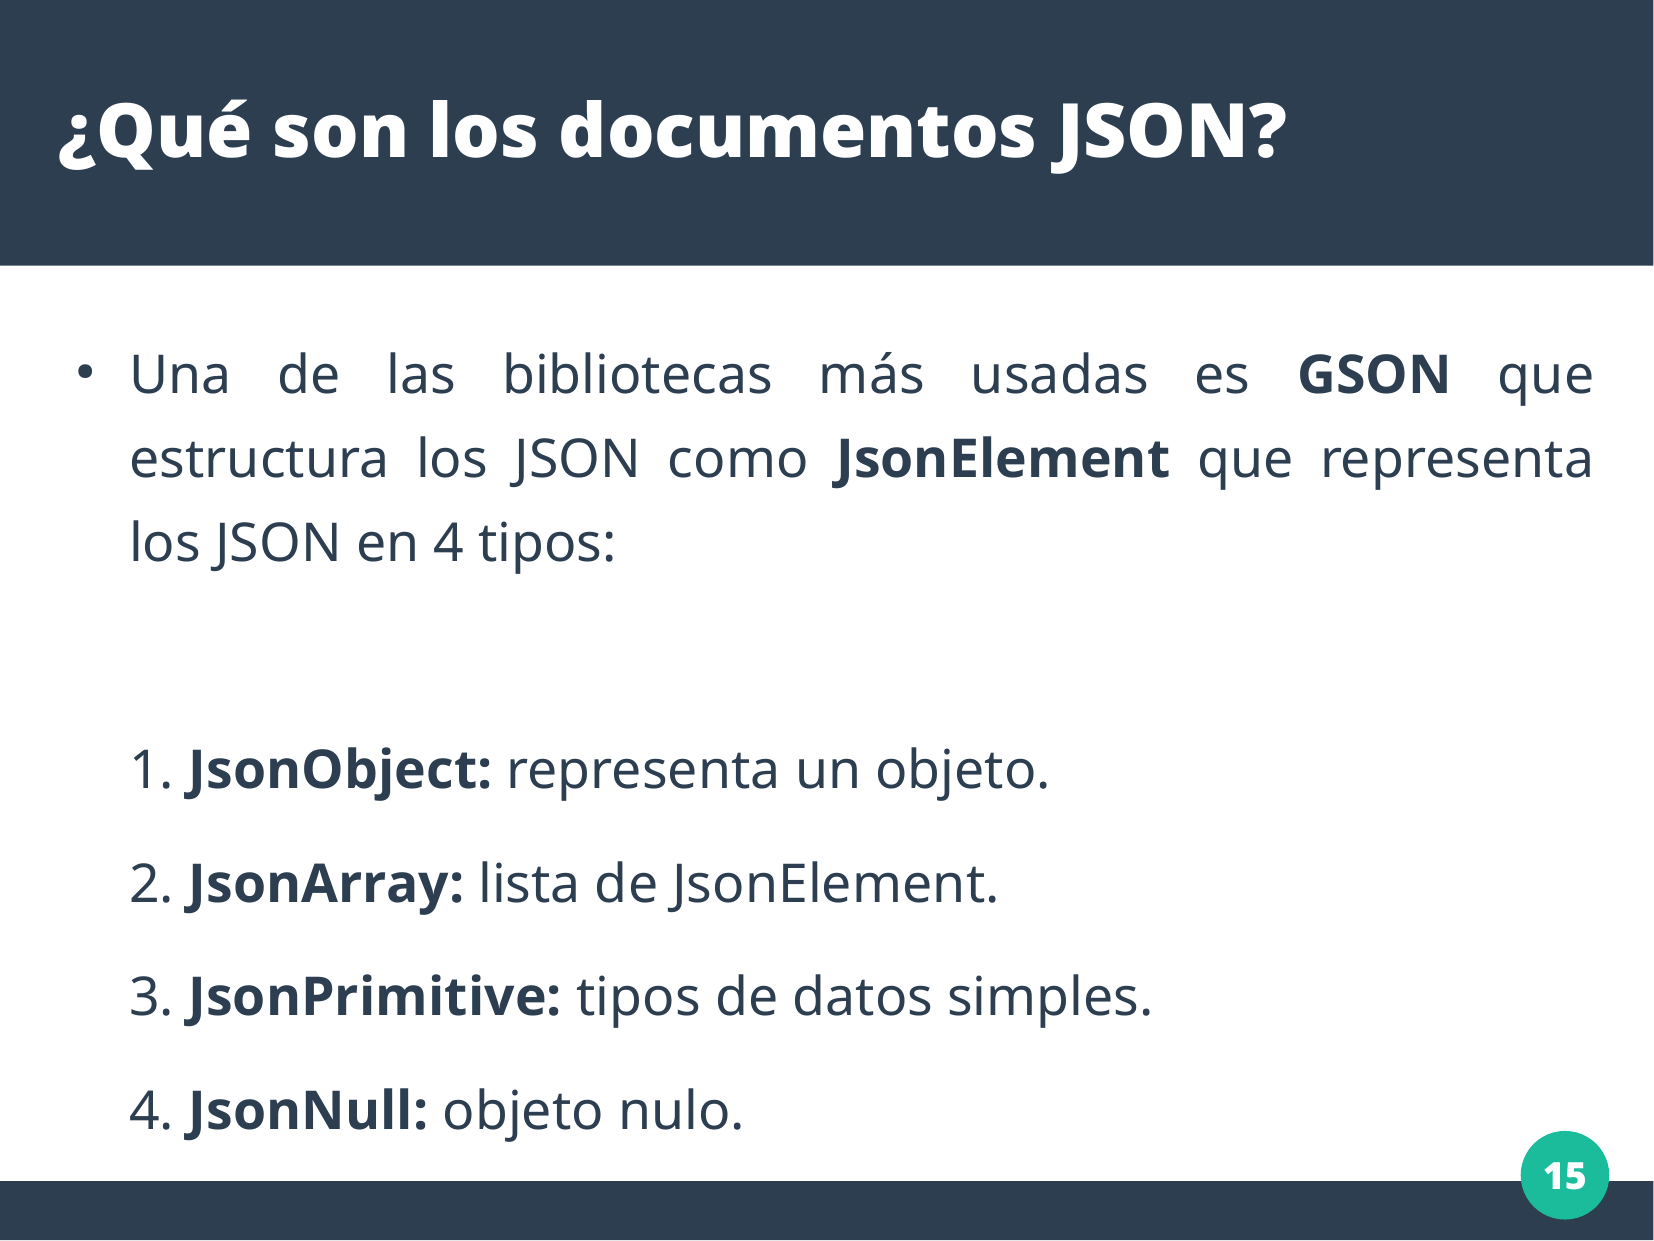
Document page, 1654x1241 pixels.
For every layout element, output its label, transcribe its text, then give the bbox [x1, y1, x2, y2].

list Una de las bibliotecas más usadas es GSON que estructura los JSON como JsonElement que representa los JSON en 4 tipos: 1. JsonObject: representa un objeto. 2. JsonArray: lista de JsonElement. 3. JsonPrimitive: tipos de datos simples. 4. JsonNull: objeto nulo. [59, 324, 1595, 1152]
title ¿Qué son los documentos JSON? [59, 49, 1595, 207]
